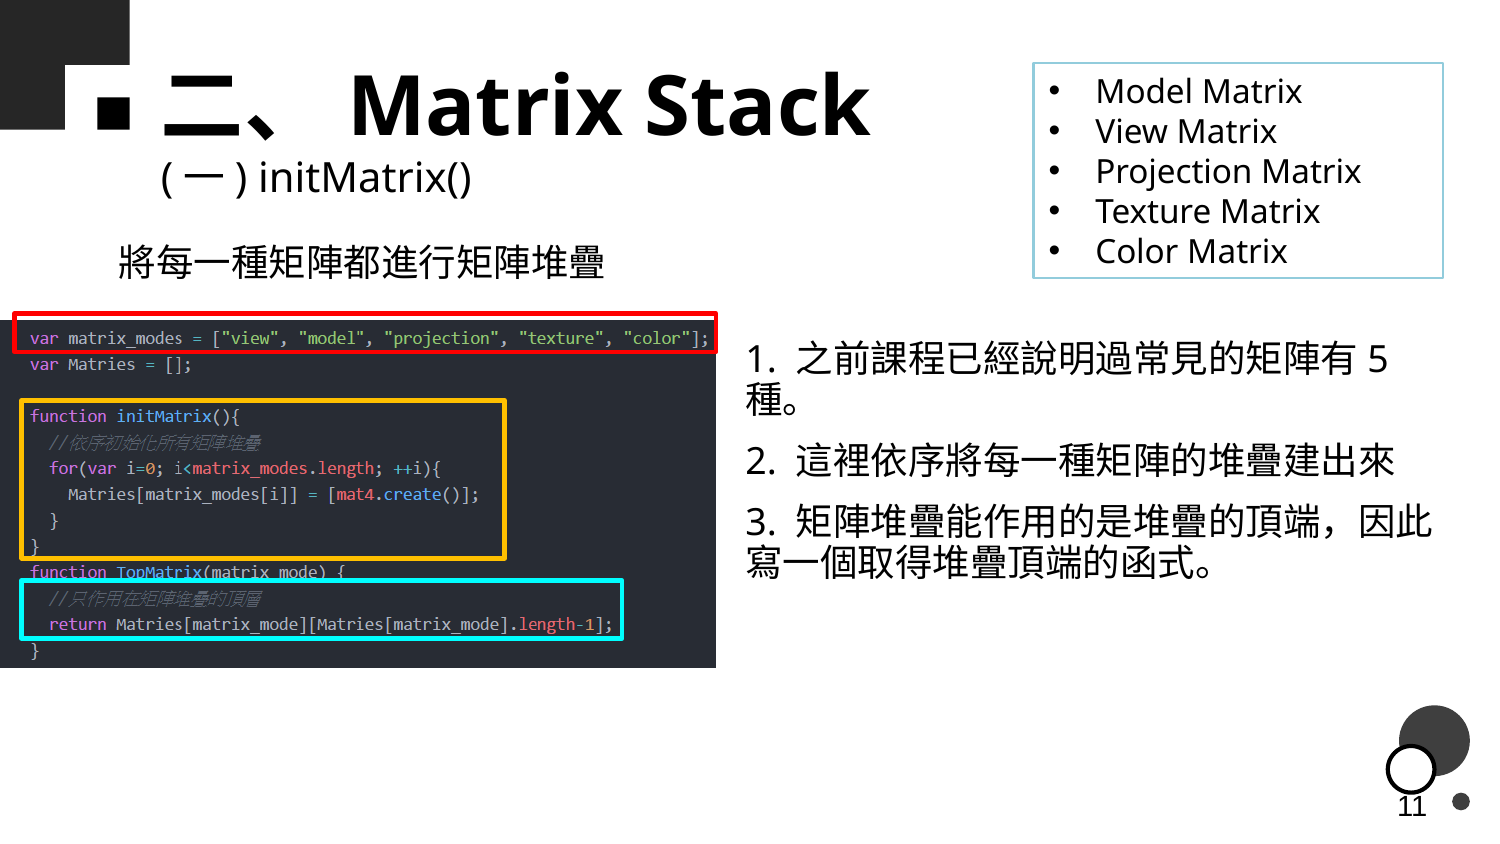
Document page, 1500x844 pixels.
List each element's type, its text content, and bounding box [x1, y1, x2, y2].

text_box [97, 97, 130, 130]
text_box [1387, 705, 1470, 782]
text_box [0, 0, 130, 130]
text_box 二、Matrix Stack [145, 32, 892, 143]
text_box [1452, 792, 1470, 811]
text_box Model Matrix View Matrix Projection Matrix Texture Matrix Color Matrix [1033, 63, 1443, 278]
slide_number <number> [1092, 782, 1443, 827]
picture [17, 320, 714, 350]
text_box (一) initMatrix() [145, 143, 924, 209]
text_box 1. 之前課程已經說明過常見的矩陣有5種。 2. 這裡依序將每一種矩陣的堆疊建出來 3. 矩陣堆疊能作用的是堆疊的頂端，因此寫一個取得堆疊頂端的函式。 [730, 332, 1481, 639]
picture [0, 320, 716, 668]
text_box 將每一種矩陣都進行矩陣堆疊 [103, 231, 627, 292]
